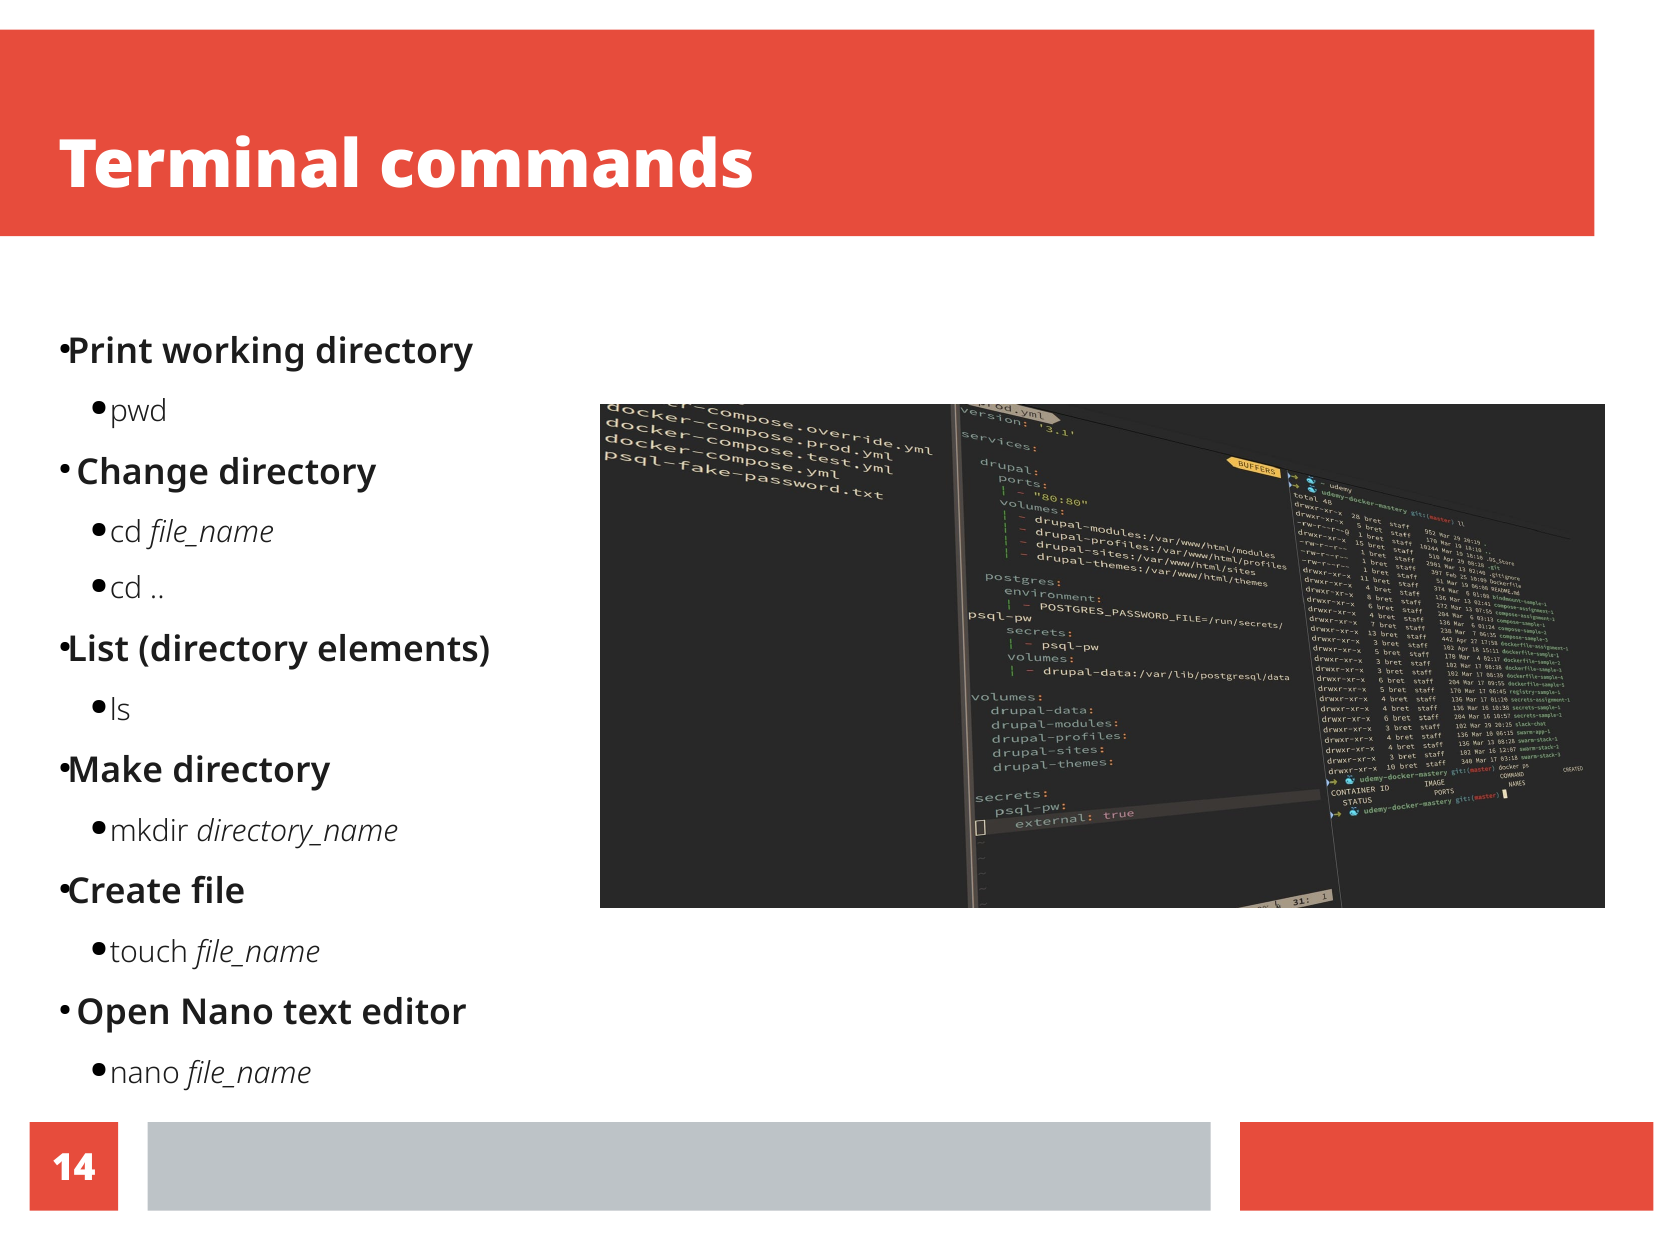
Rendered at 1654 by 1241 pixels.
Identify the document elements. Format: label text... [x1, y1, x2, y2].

picture [600, 404, 1605, 908]
title Terminal commands [59, 59, 1595, 207]
list Print working directory pwd Change directory cd file_name cd .. List (directory elements) ls Make directory mkdir directory_name Create file touch file_name Open Nano text editor nano file_name [59, 324, 794, 1093]
